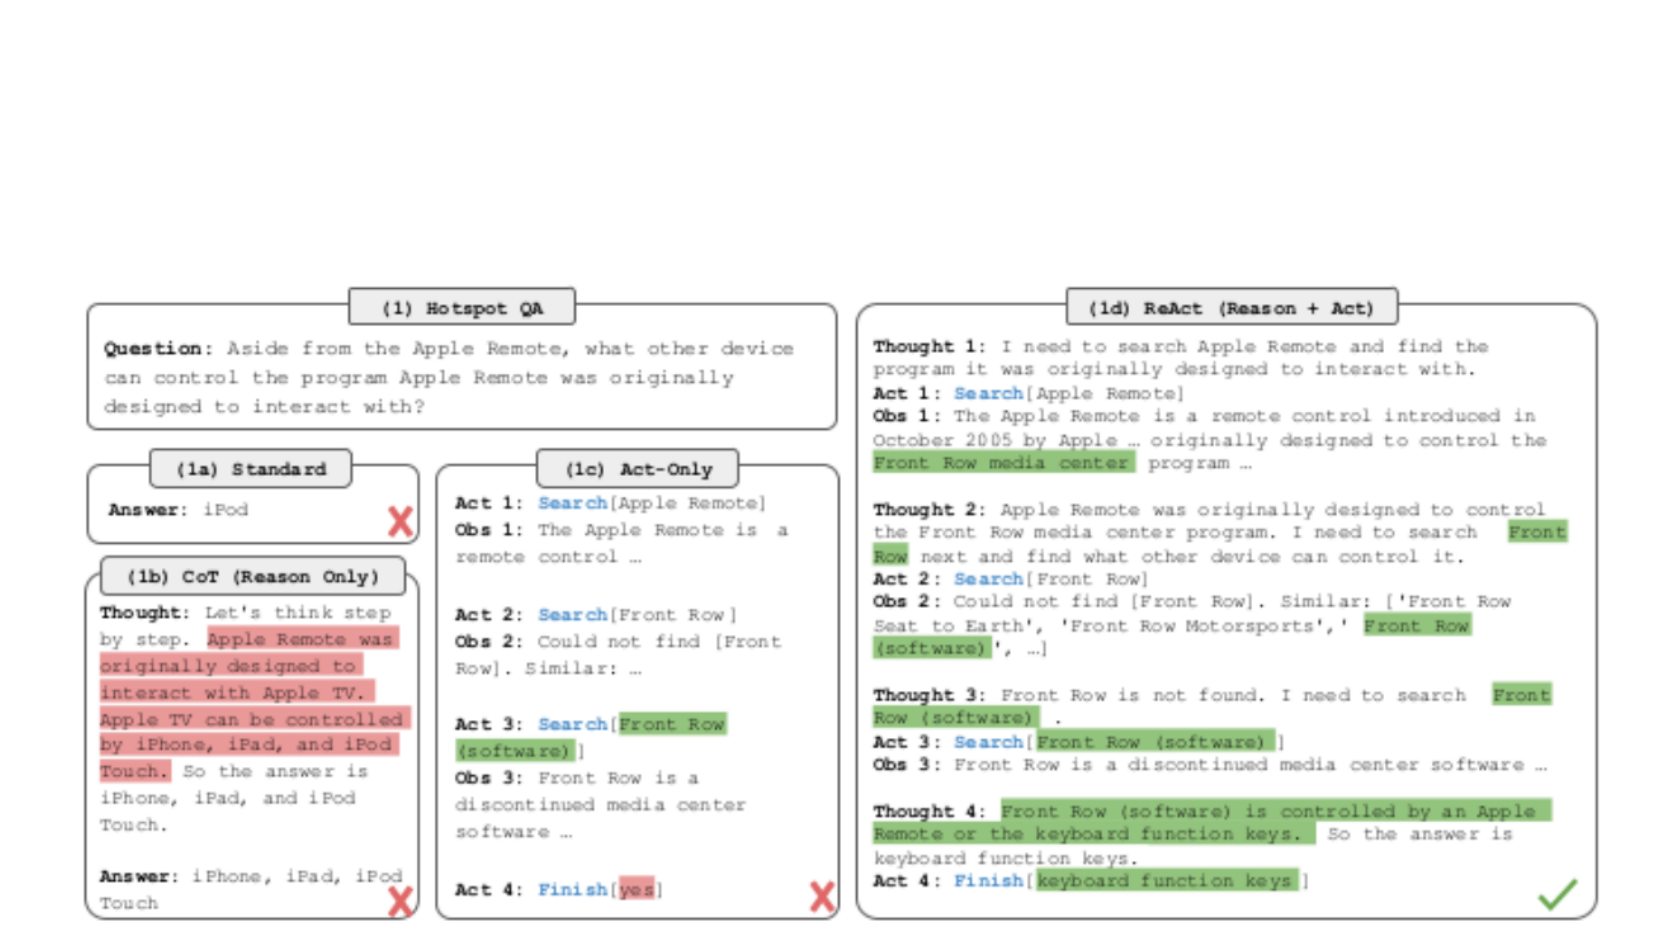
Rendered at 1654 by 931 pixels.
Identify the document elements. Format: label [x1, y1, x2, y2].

picture [29, 236, 1654, 931]
